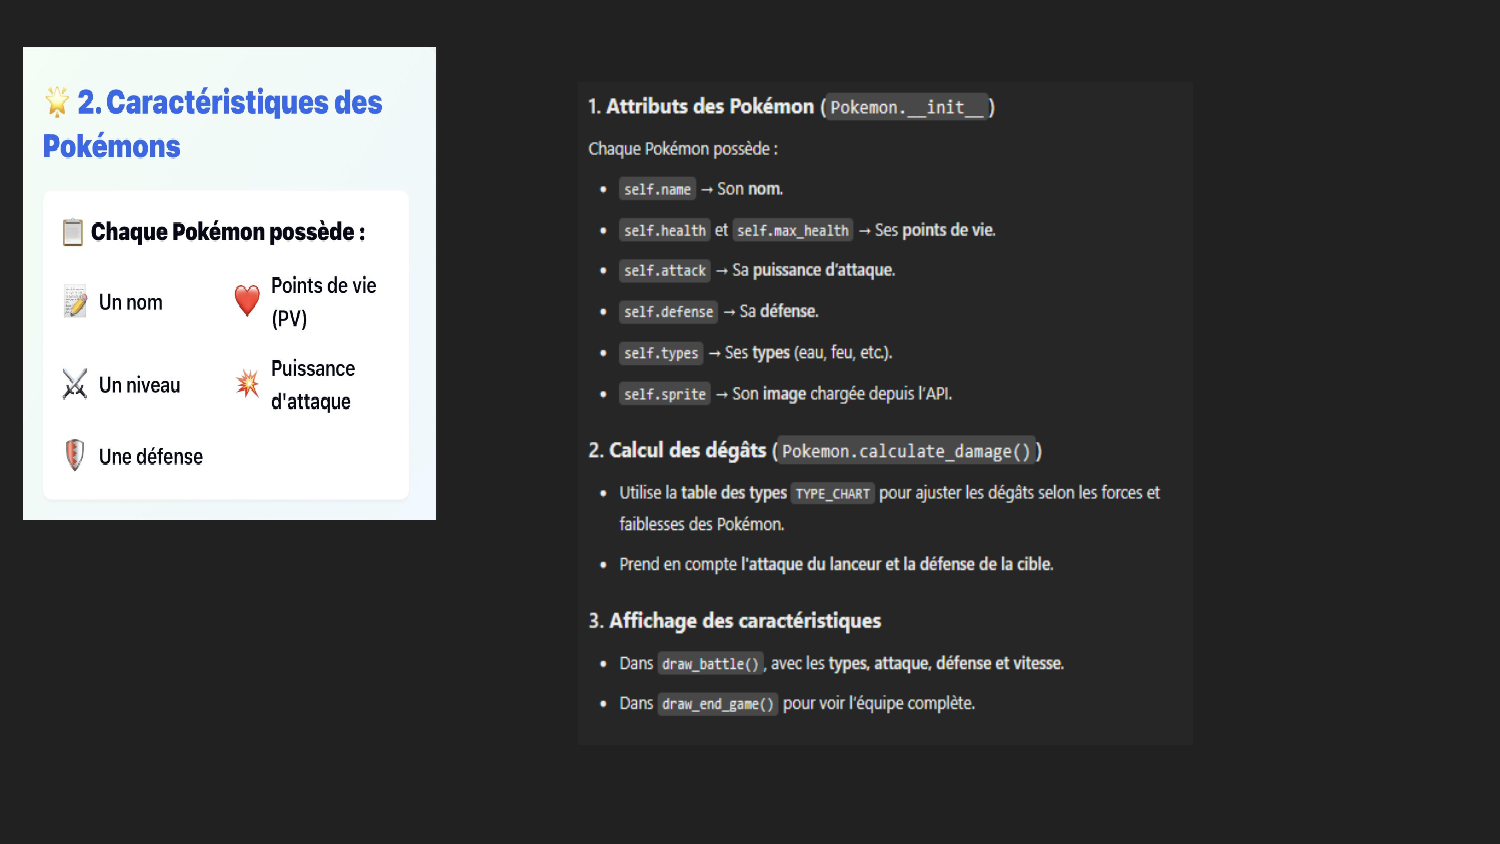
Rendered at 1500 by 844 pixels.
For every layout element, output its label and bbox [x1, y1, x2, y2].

picture [23, 47, 438, 520]
picture [578, 82, 1193, 745]
